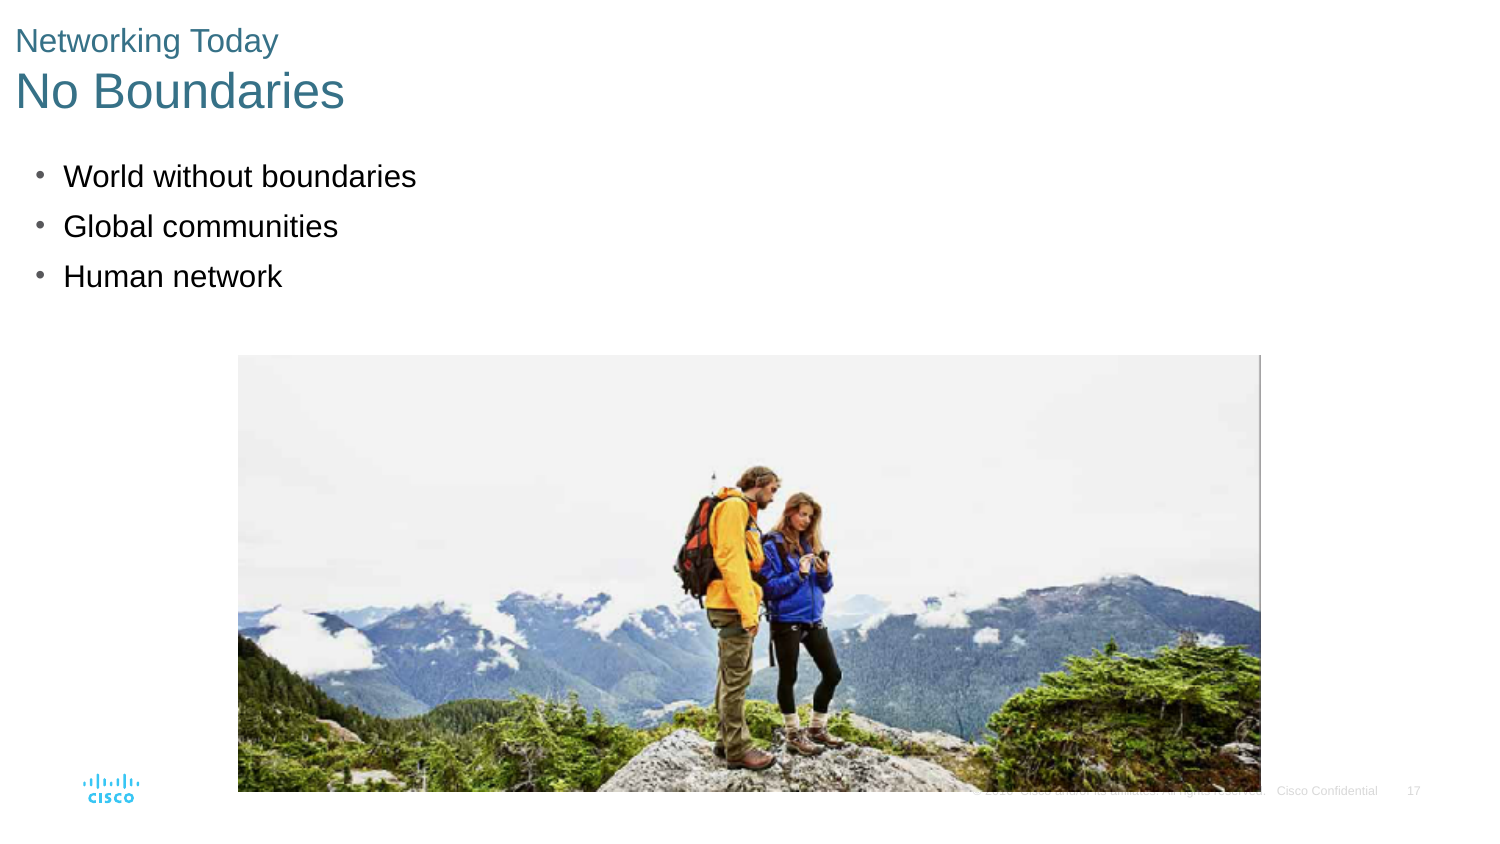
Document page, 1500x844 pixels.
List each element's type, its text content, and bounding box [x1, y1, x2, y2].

title Networking Today No Boundaries [0, 6, 1500, 132]
list World without boundaries Global communities Human network [20, 148, 1473, 340]
picture [238, 355, 1261, 792]
